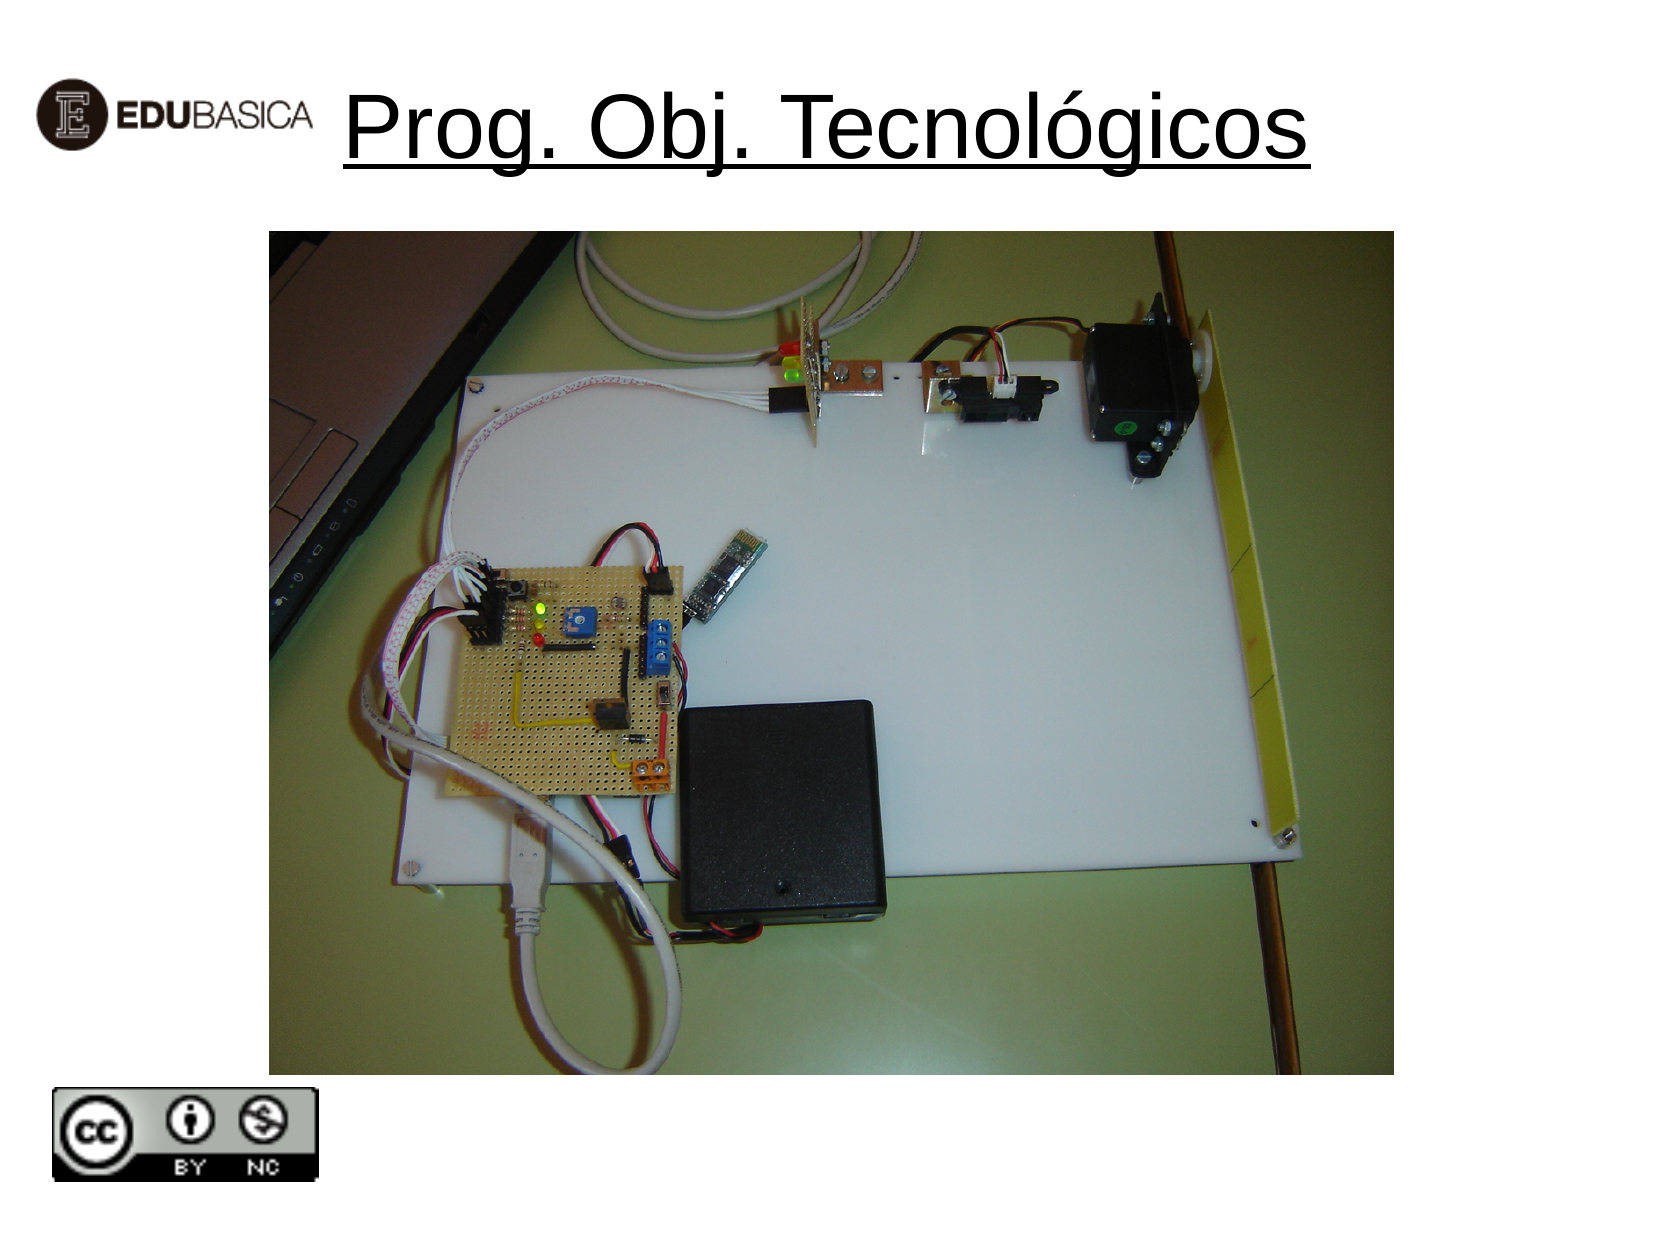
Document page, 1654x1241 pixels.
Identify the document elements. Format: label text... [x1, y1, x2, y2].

picture [52, 1087, 319, 1182]
picture [35, 77, 316, 154]
title Prog. Obj. Tecnológicos [82, 23, 1571, 231]
picture [269, 231, 1394, 1075]
